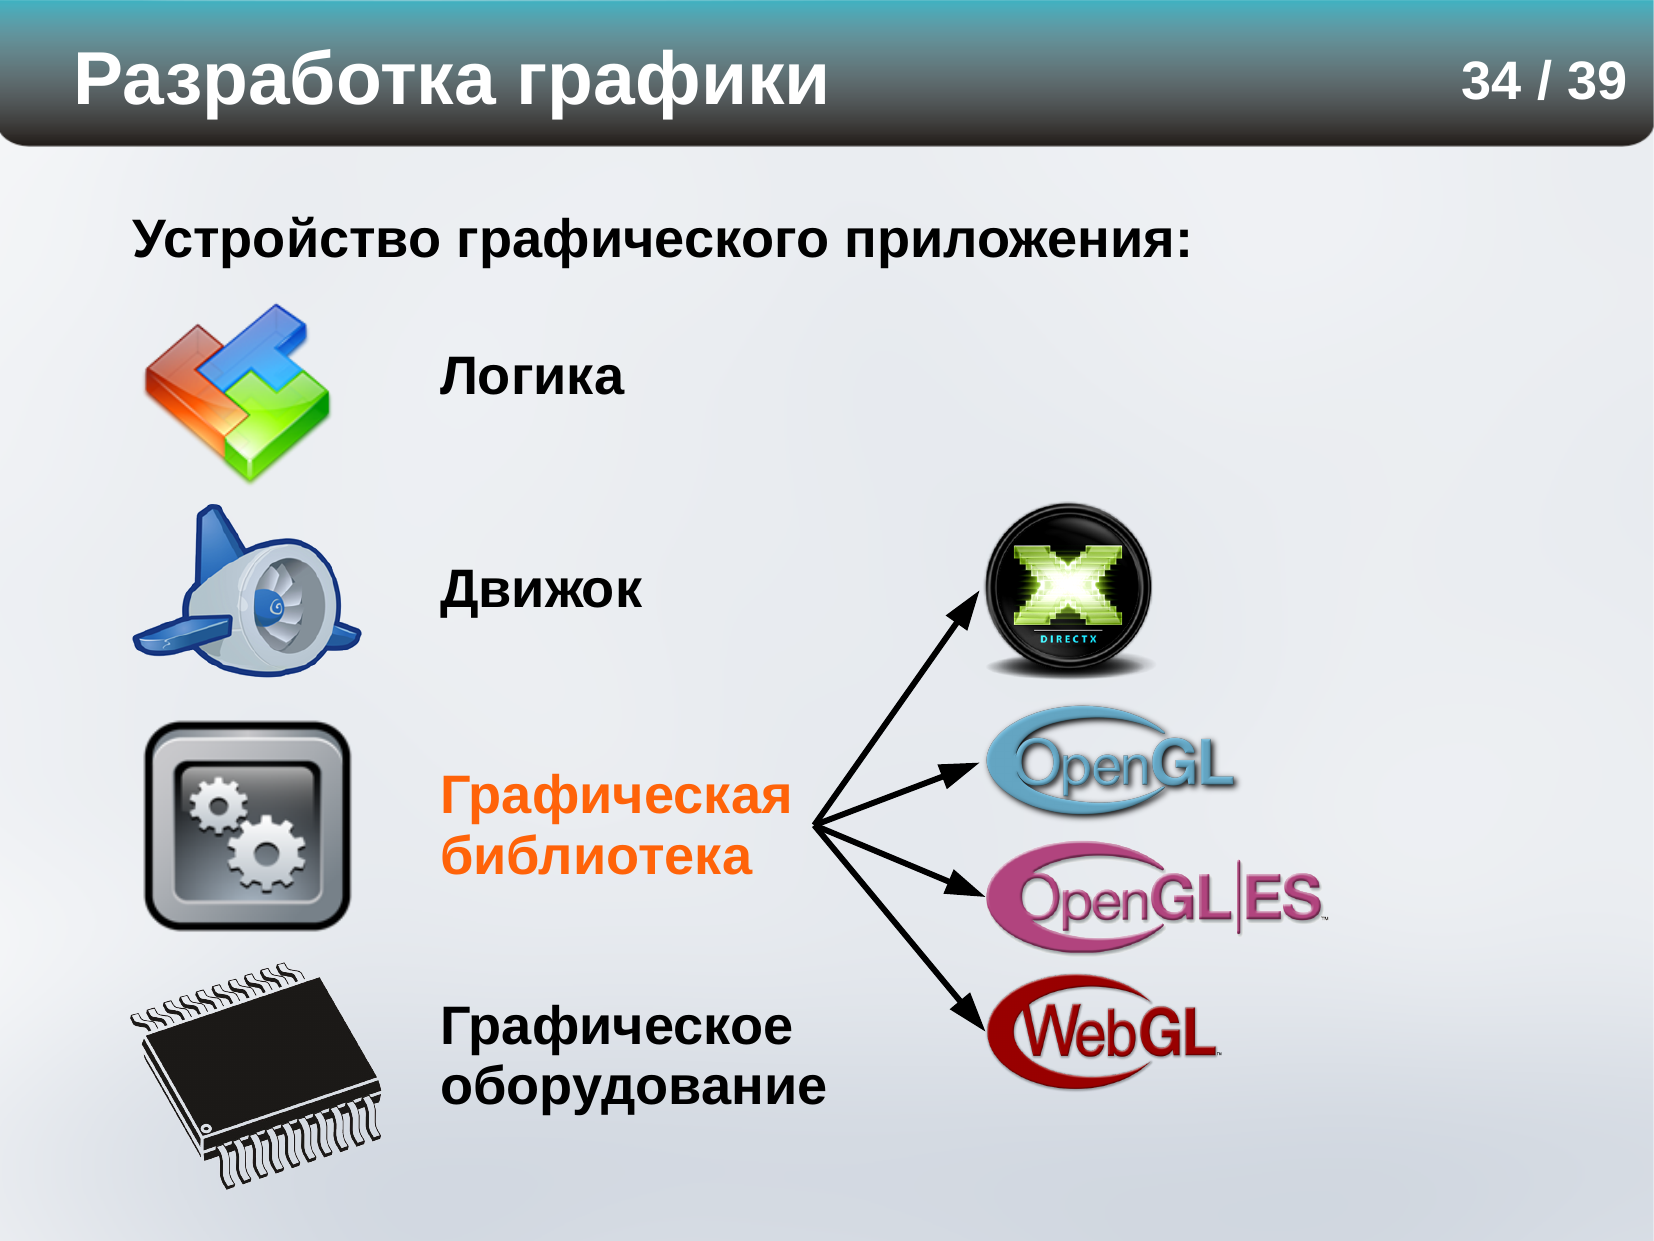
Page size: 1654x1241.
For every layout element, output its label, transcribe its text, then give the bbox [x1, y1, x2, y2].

text_box Логика [425, 338, 898, 414]
text_box Разработка графики [59, 29, 1241, 129]
text_box Устройство графического приложения: [118, 200, 1477, 277]
text_box Графическое оборудование [425, 987, 898, 1124]
text_box <номер> / 39 [1446, 42, 1654, 179]
text_box Движок [425, 550, 898, 626]
picture [0, 0, 1654, 1241]
text_box Графическая библиотека [425, 757, 815, 894]
